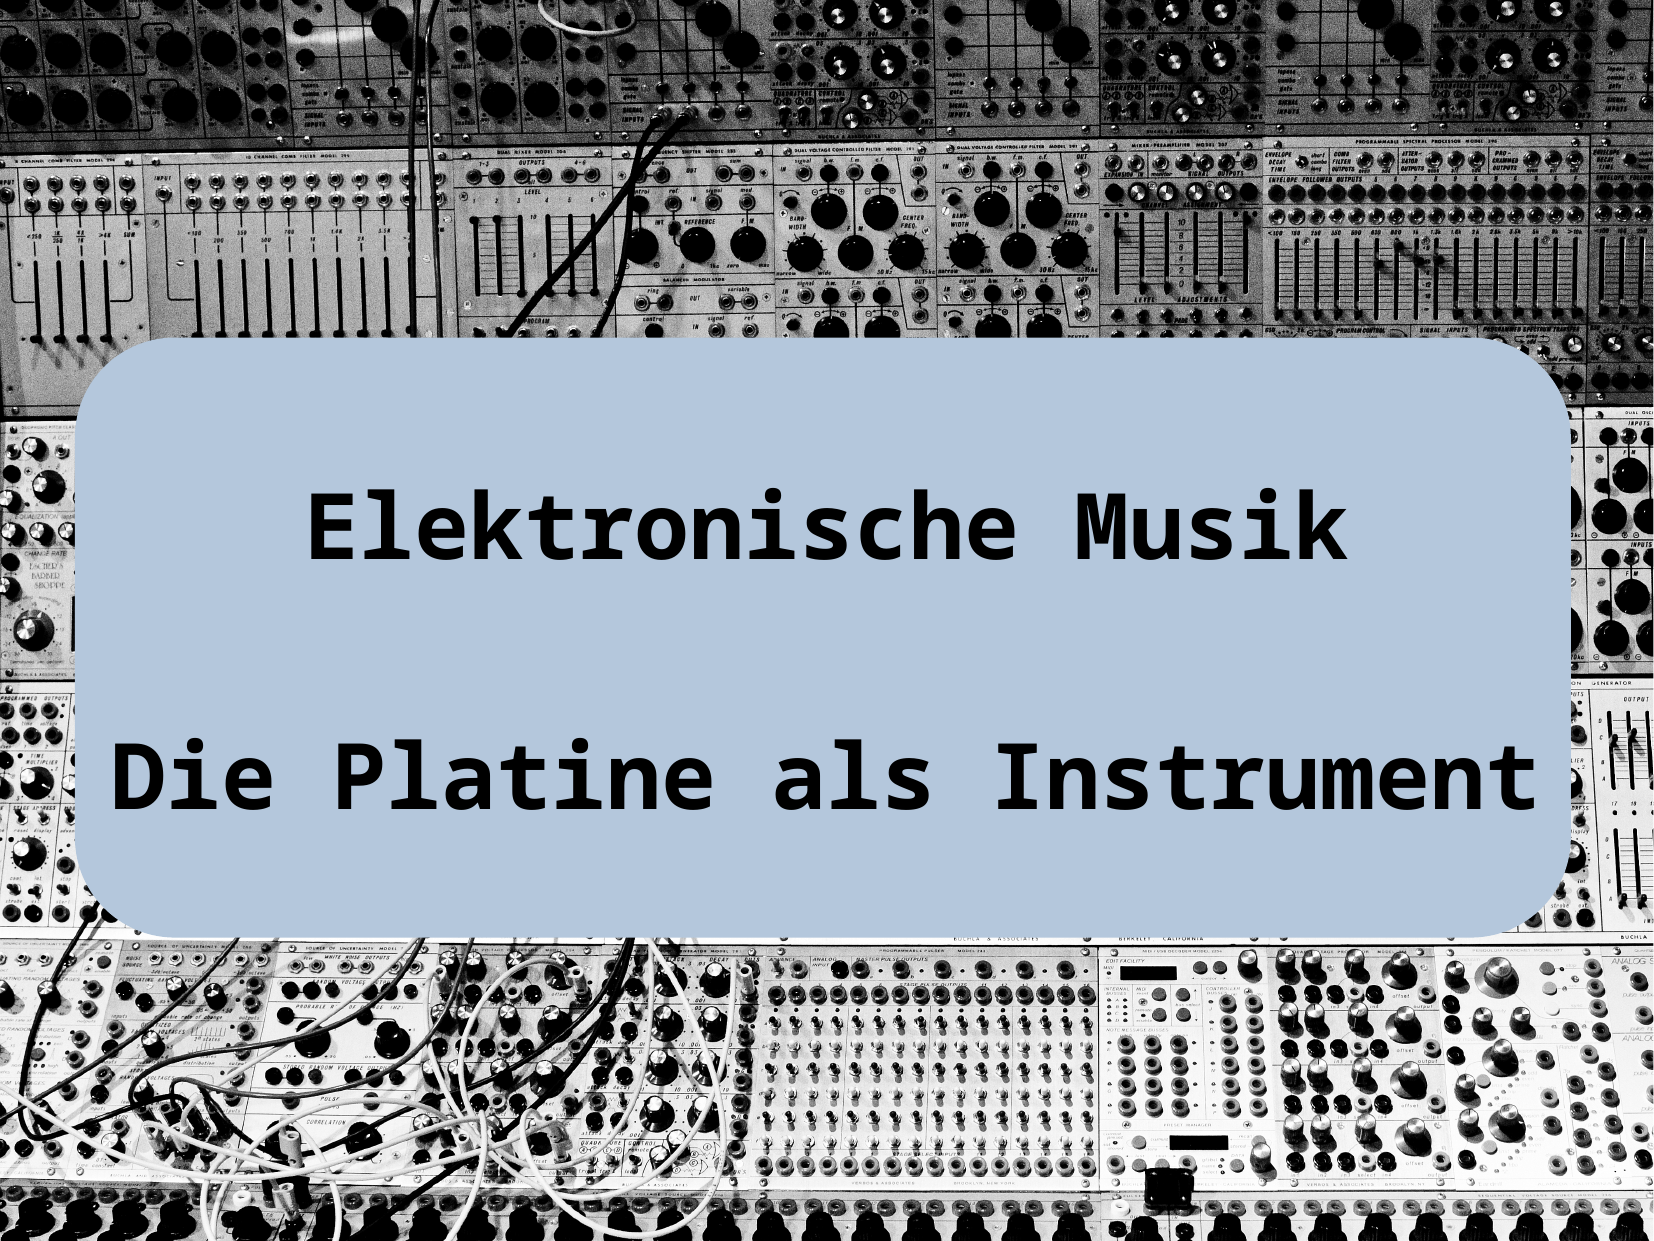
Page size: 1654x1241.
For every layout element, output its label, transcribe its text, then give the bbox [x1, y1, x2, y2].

subtitle Elektronische Musik Die Platine als Instrument [82, 437, 1571, 861]
text_box [74, 337, 1571, 938]
picture [0, 0, 1654, 1241]
